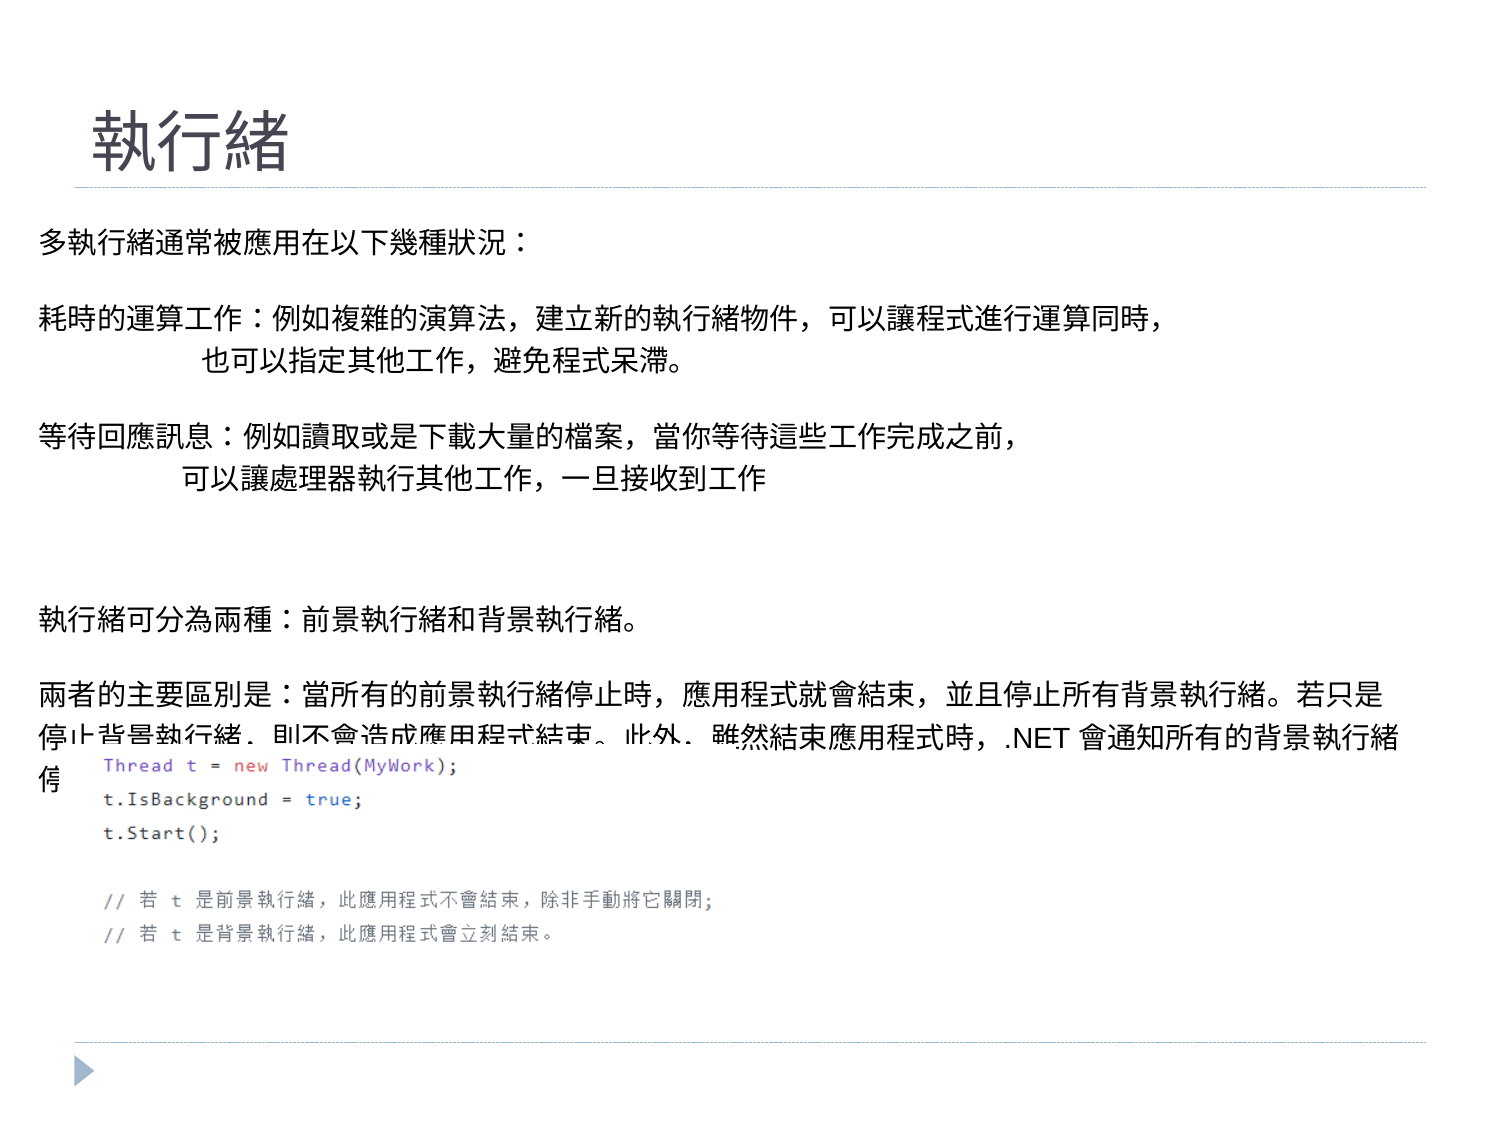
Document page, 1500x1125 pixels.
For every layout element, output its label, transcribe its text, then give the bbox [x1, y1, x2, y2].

text_box 多執行緒通常被應用在以下幾種狀況： 耗時的運算工作：例如複雜的演算法，建立新的執行緒物件，可以讓程式進行運算同時， 也可以指定其他工作，避免程式呆滯。 等待回應訊息：例如讀取或是下載大量的檔案，當你等待這些工作完成之前， 可以讓處理器執行其他工作，一旦接收到工作 執行緒可分為兩種：前景執行緒和背景執行緒。 兩者的主要區別是：當所有的前景執行緒停止時，應用程式就會結束，並且停止所有背景執行緒。若只是停止背景執行緒，則不會造成應用程式結束。此外，雖然結束應用程式時，.NET 會通知所有的背景執行緒停止，但比較保險的做法還是自行結束背景執行緒 [23, 212, 1418, 687]
picture [59, 744, 736, 957]
title 執行緒 [75, 25, 1426, 188]
